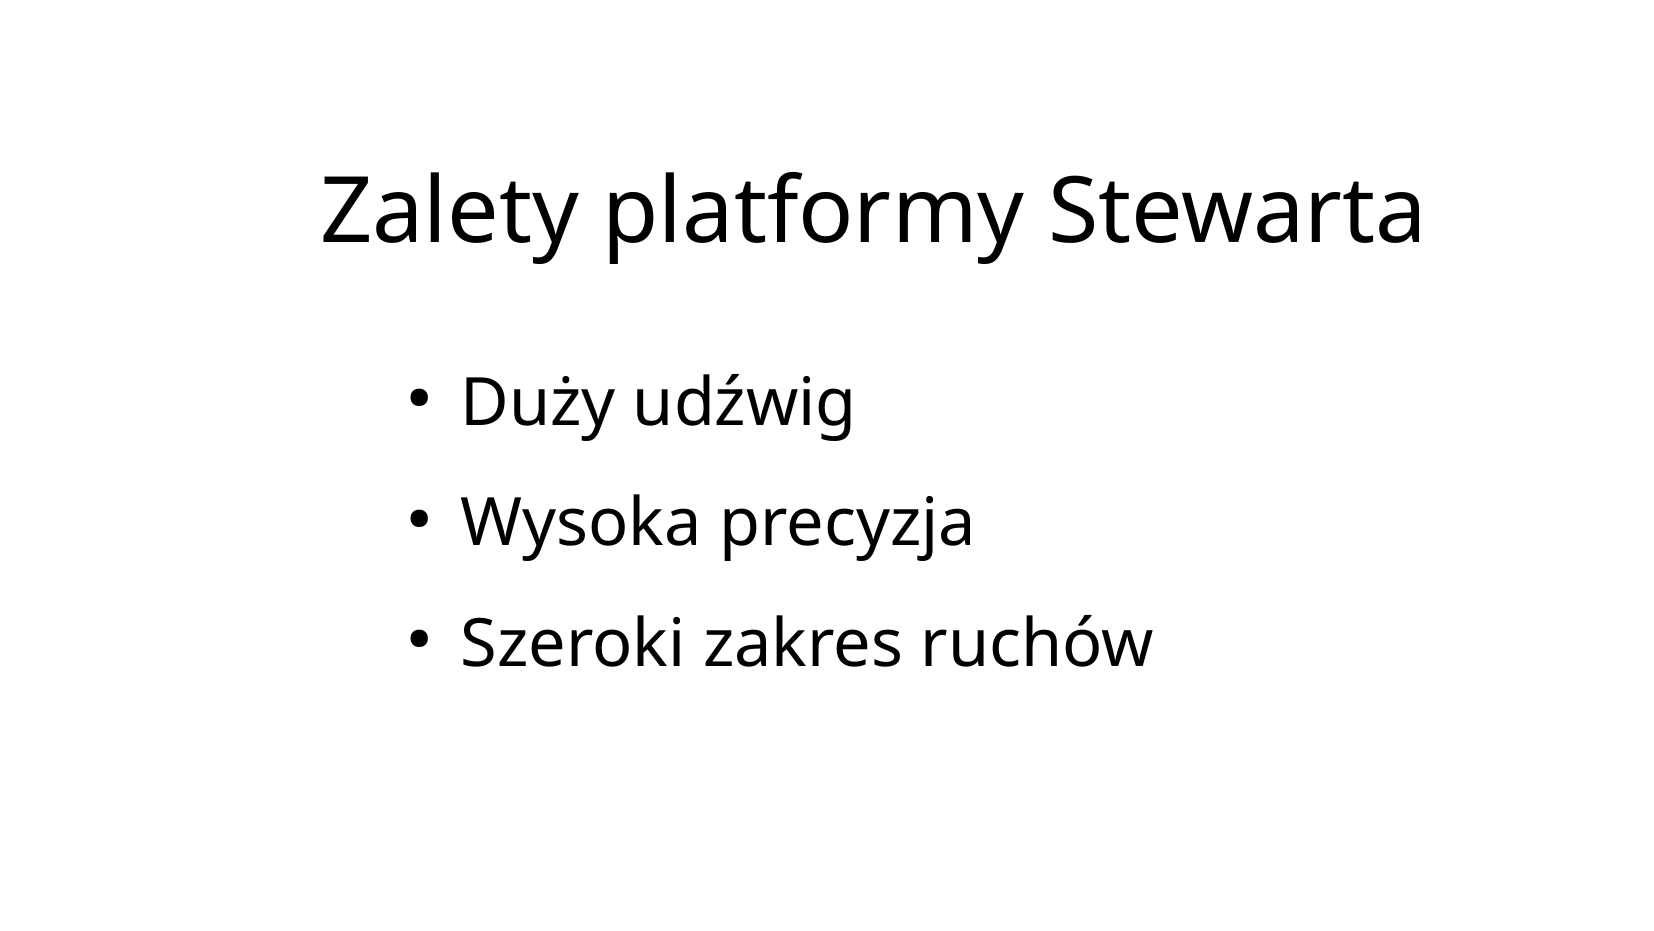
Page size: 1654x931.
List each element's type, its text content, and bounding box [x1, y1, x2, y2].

list Duży udźwig Wysoka precyzja Szeroki zakres ruchów [389, 354, 1654, 894]
title Zalety platformy Stewarta [129, 129, 1619, 286]
